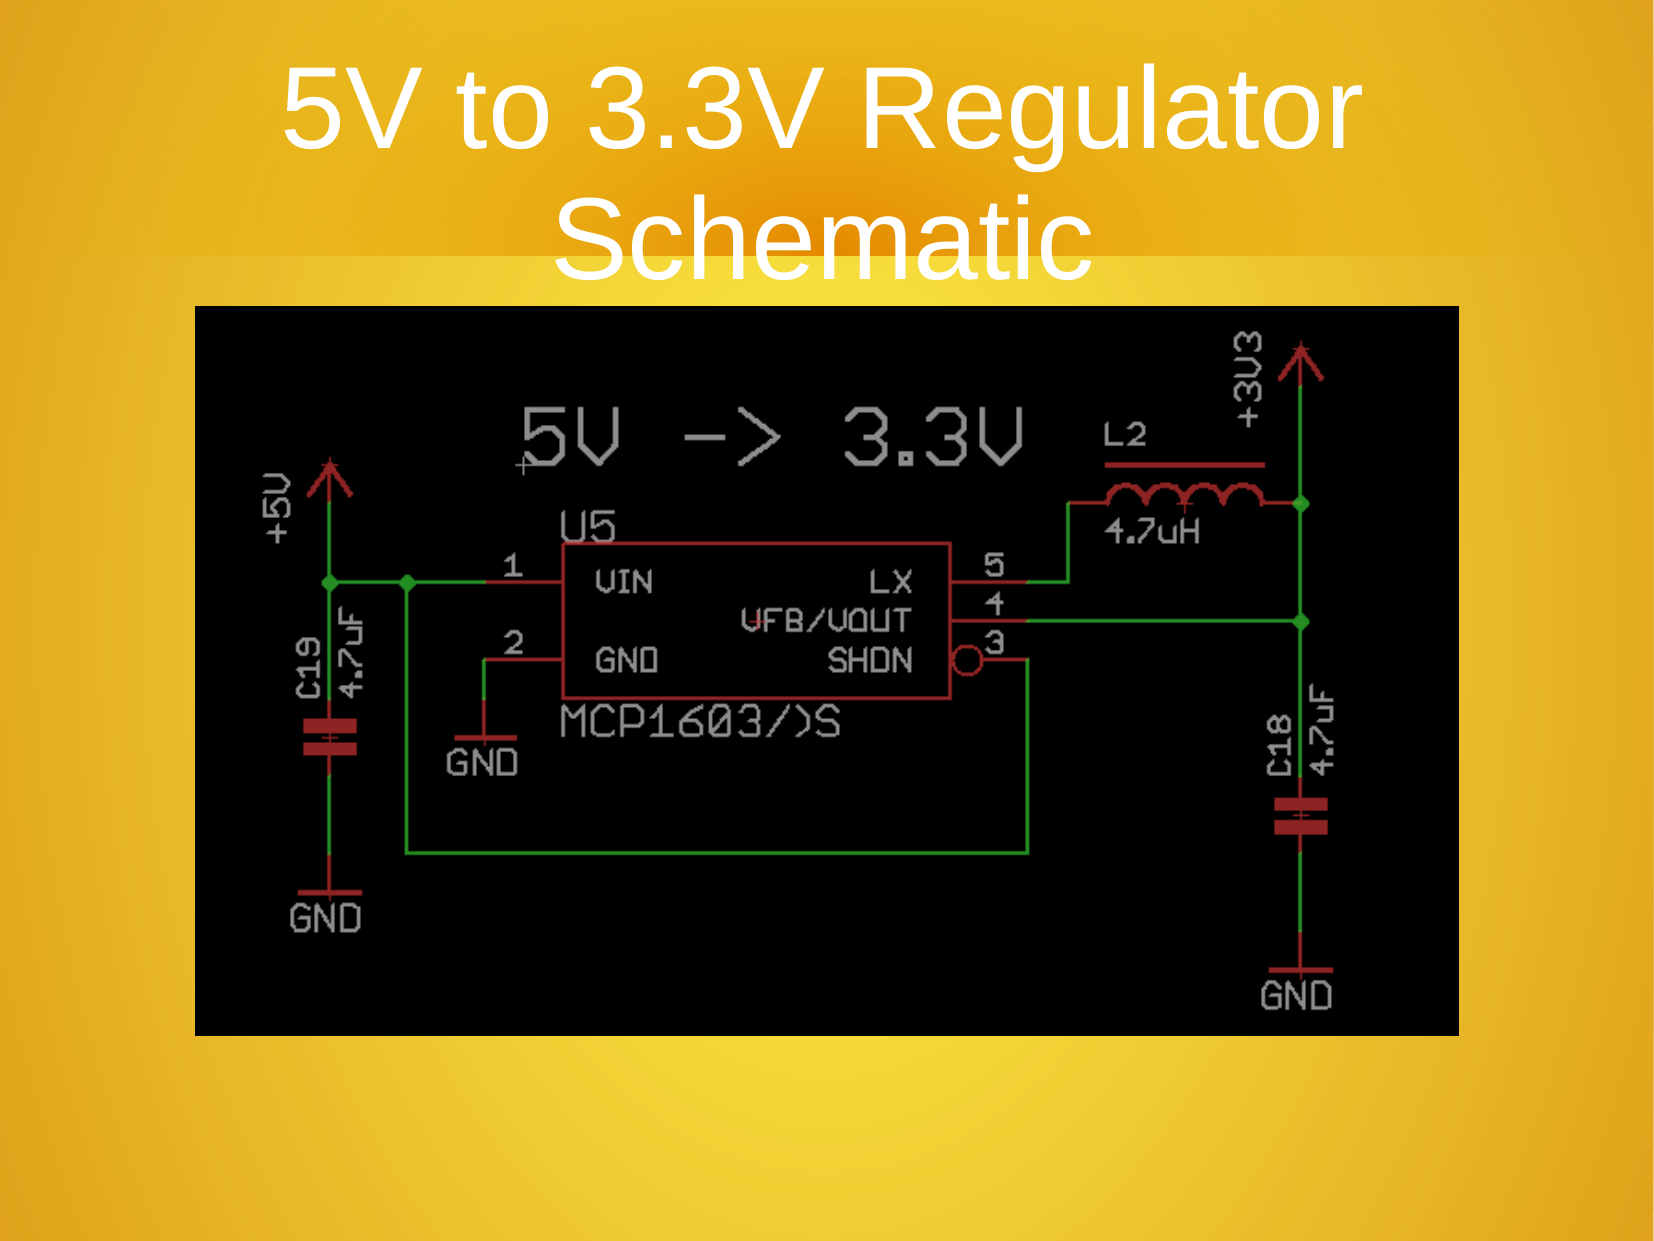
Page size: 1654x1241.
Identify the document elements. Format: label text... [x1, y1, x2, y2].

picture [195, 306, 1459, 1036]
title 5V to 3.3V Regulator Schematic [78, 43, 1567, 305]
